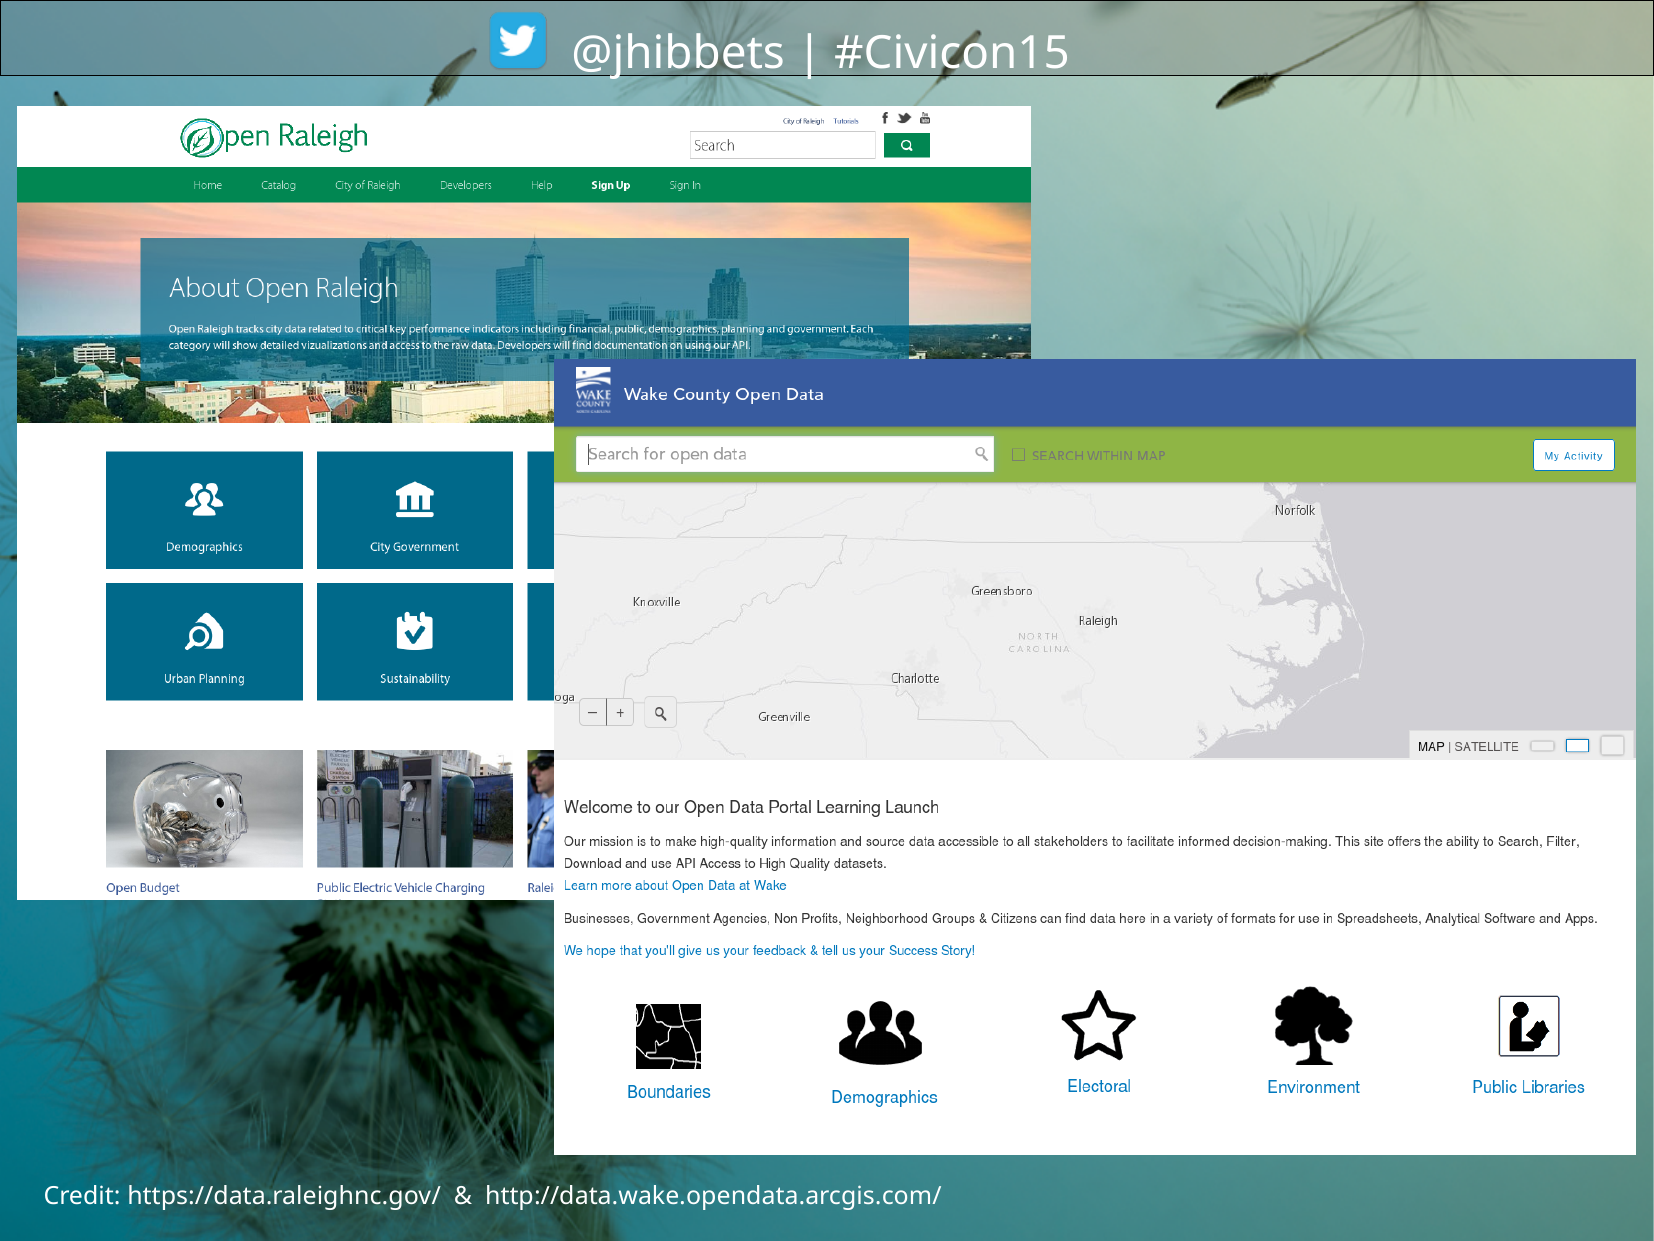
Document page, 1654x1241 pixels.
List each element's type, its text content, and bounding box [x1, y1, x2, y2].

picture [488, 11, 549, 72]
picture [0, 76, 1654, 1241]
text_box Credit: https://data.raleighnc.gov/ & http://data.wake.opendata.arcgis.com/ [28, 1170, 964, 1210]
